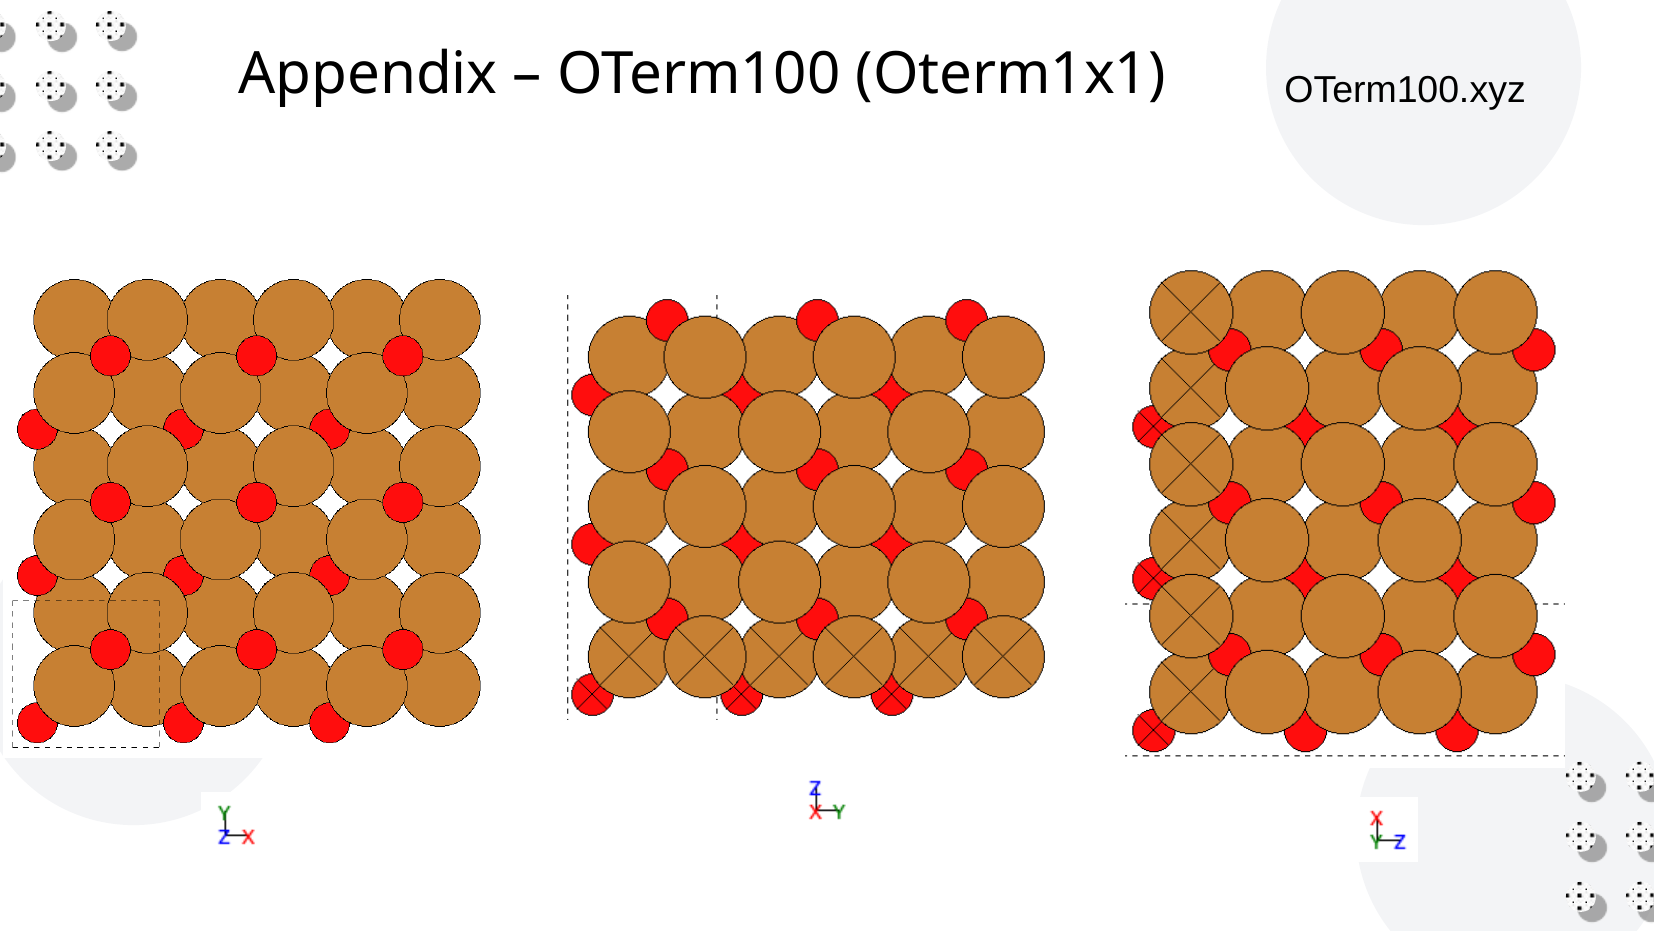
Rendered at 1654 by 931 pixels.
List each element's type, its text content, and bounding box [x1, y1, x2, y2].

picture [1565, 821, 1596, 852]
picture [1625, 881, 1654, 912]
picture [0, 14, 6, 39]
picture [1625, 761, 1654, 792]
text_box Appendix – OTerm100 (Oterm1x1) [164, 24, 1241, 198]
picture [201, 792, 266, 857]
picture [35, 11, 66, 42]
text_box OTerm100.xyz [1269, 61, 1595, 161]
picture [792, 767, 857, 832]
picture [1565, 881, 1596, 912]
picture [1125, 265, 1565, 768]
picture [1625, 821, 1654, 852]
picture [0, 74, 6, 99]
picture [3, 265, 502, 758]
picture [35, 70, 66, 102]
picture [561, 295, 1048, 721]
picture [95, 10, 126, 41]
picture [35, 130, 67, 162]
picture [1353, 797, 1418, 862]
picture [0, 133, 7, 159]
picture [95, 70, 126, 101]
picture [1565, 761, 1596, 792]
picture [95, 130, 127, 162]
